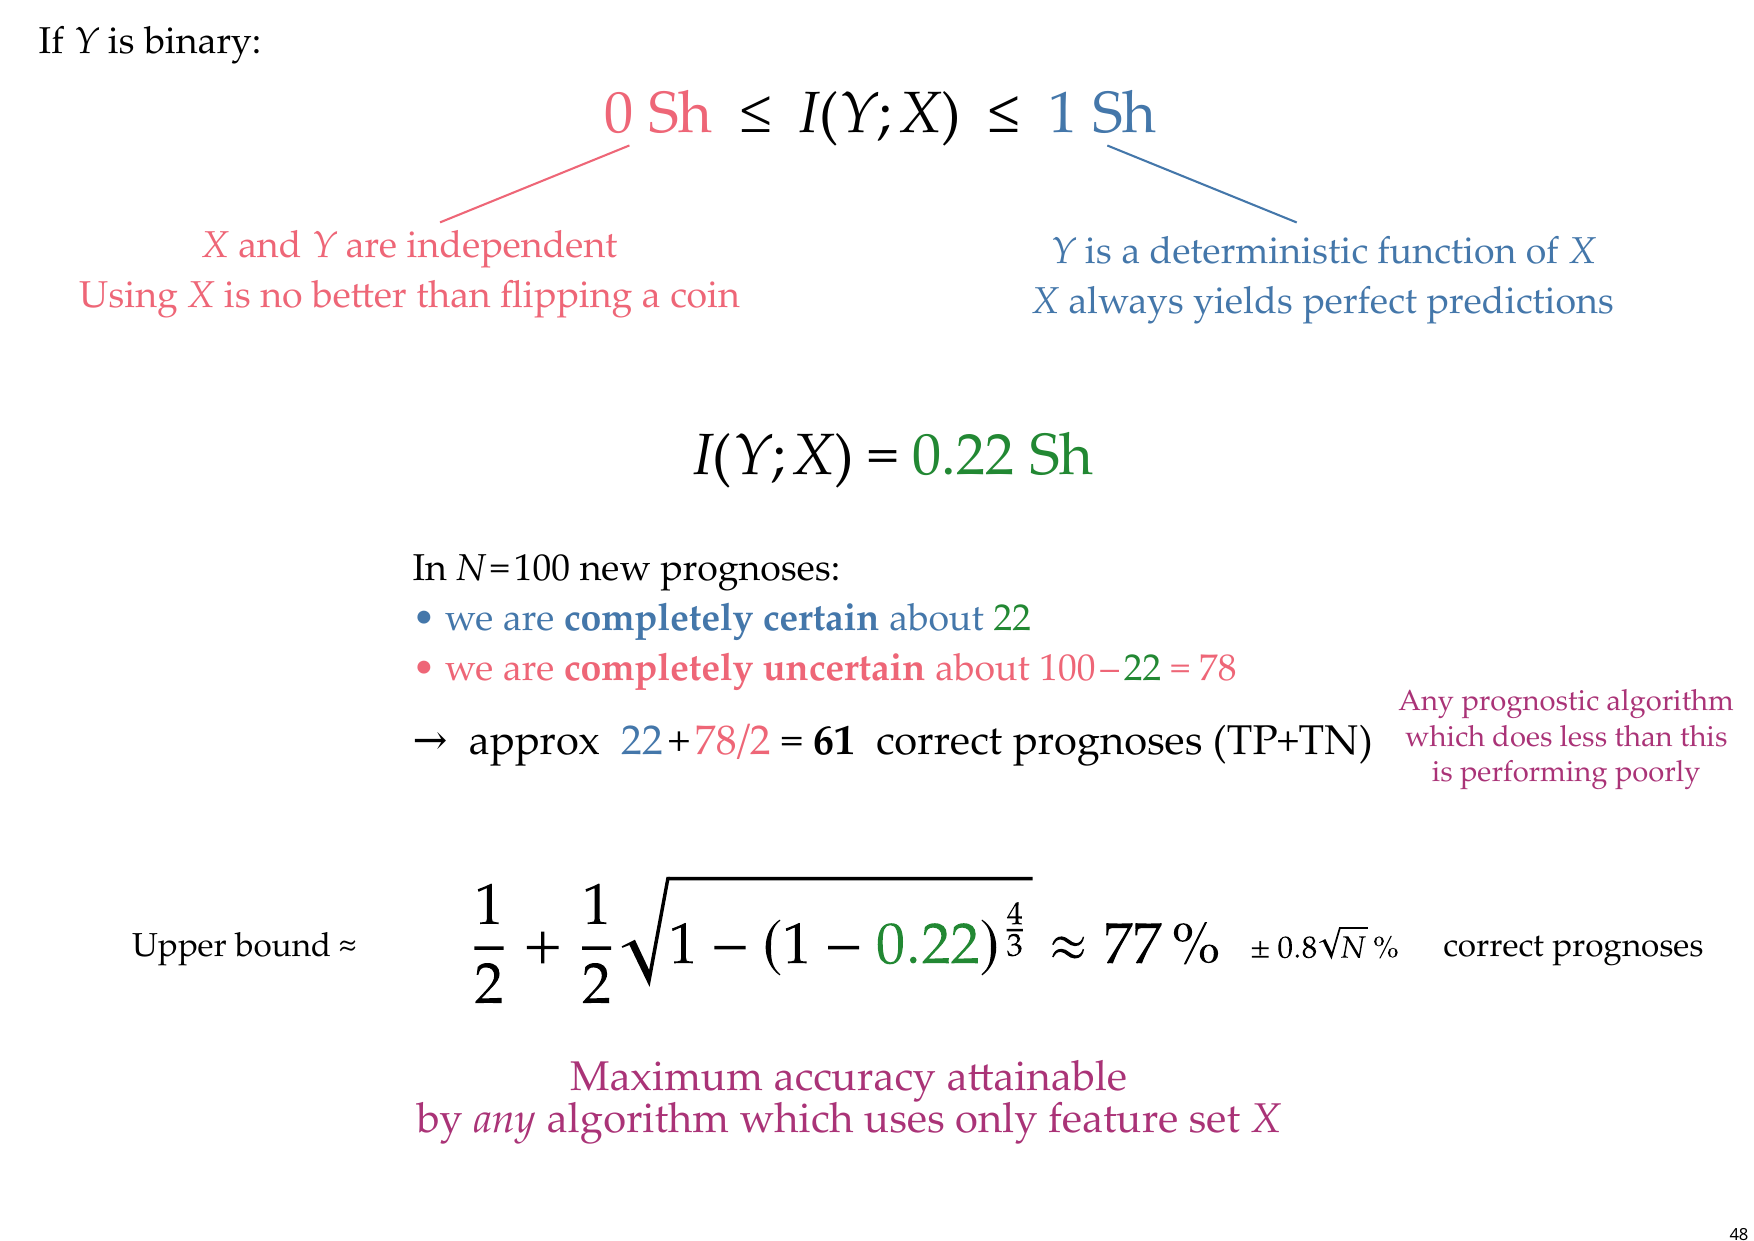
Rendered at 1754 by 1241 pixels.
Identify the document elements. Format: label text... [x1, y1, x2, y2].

text_box If Y is binary: [23, 18, 277, 73]
text_box 0 Sh ≤ I(Y; X) ≤ 1 Sh [589, 81, 1229, 157]
text_box Maximum accuracy attainable by any algorithm which uses only feature set X [401, 1052, 1297, 1152]
text_box Y is a deterministic function of X X always yields perfect predictions [1017, 228, 1630, 332]
text_box X and Y are independent Using X is no better than flipping a coin [64, 222, 756, 326]
text_box [474, 876, 1219, 1004]
text_box I(Y; X) = 0.22 Sh [678, 424, 1115, 499]
text_box correct prognoses [1428, 924, 1719, 974]
text_box [1251, 927, 1398, 960]
text_box Any prognostic algorithm which does less than this is performing poorly [1383, 681, 1750, 798]
text_box Upper bound ≈ [117, 924, 387, 974]
text_box In N = 100 new prognoses: • we are completely certain about 22 • we are completely uncertain about 100 – 22 = 78 → approx 22 + 78/2 = 61 correct prognoses (TP+TN) [397, 545, 1406, 774]
